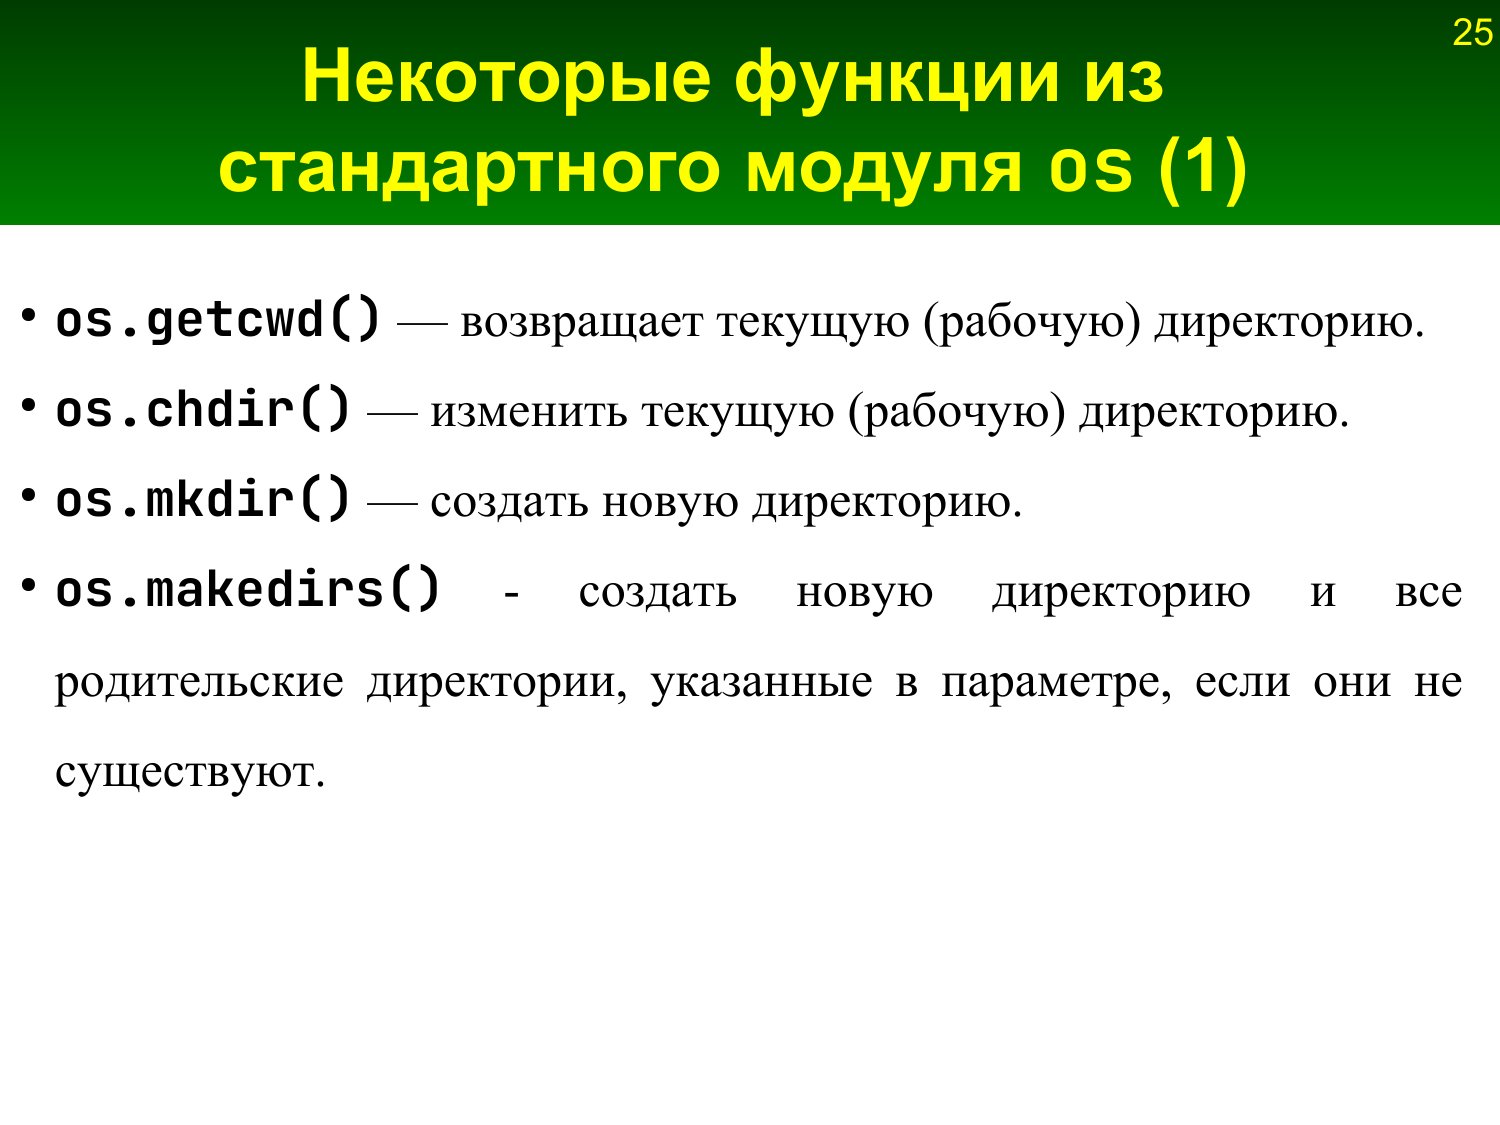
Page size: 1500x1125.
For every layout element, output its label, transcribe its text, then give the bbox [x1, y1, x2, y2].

title Некоторые функции из стандартного модуля os (1) [35, 18, 1432, 215]
text_box os.getcwd() — возвращает текущую (рабочую) директорию. os.chdir() — изменить текущую (рабочую) директорию. os.mkdir() — создать новую директорию. os.makedirs() - создать новую директорию и все родительские директории, указанные в параметре, если они не существуют. [19, 248, 1478, 1034]
